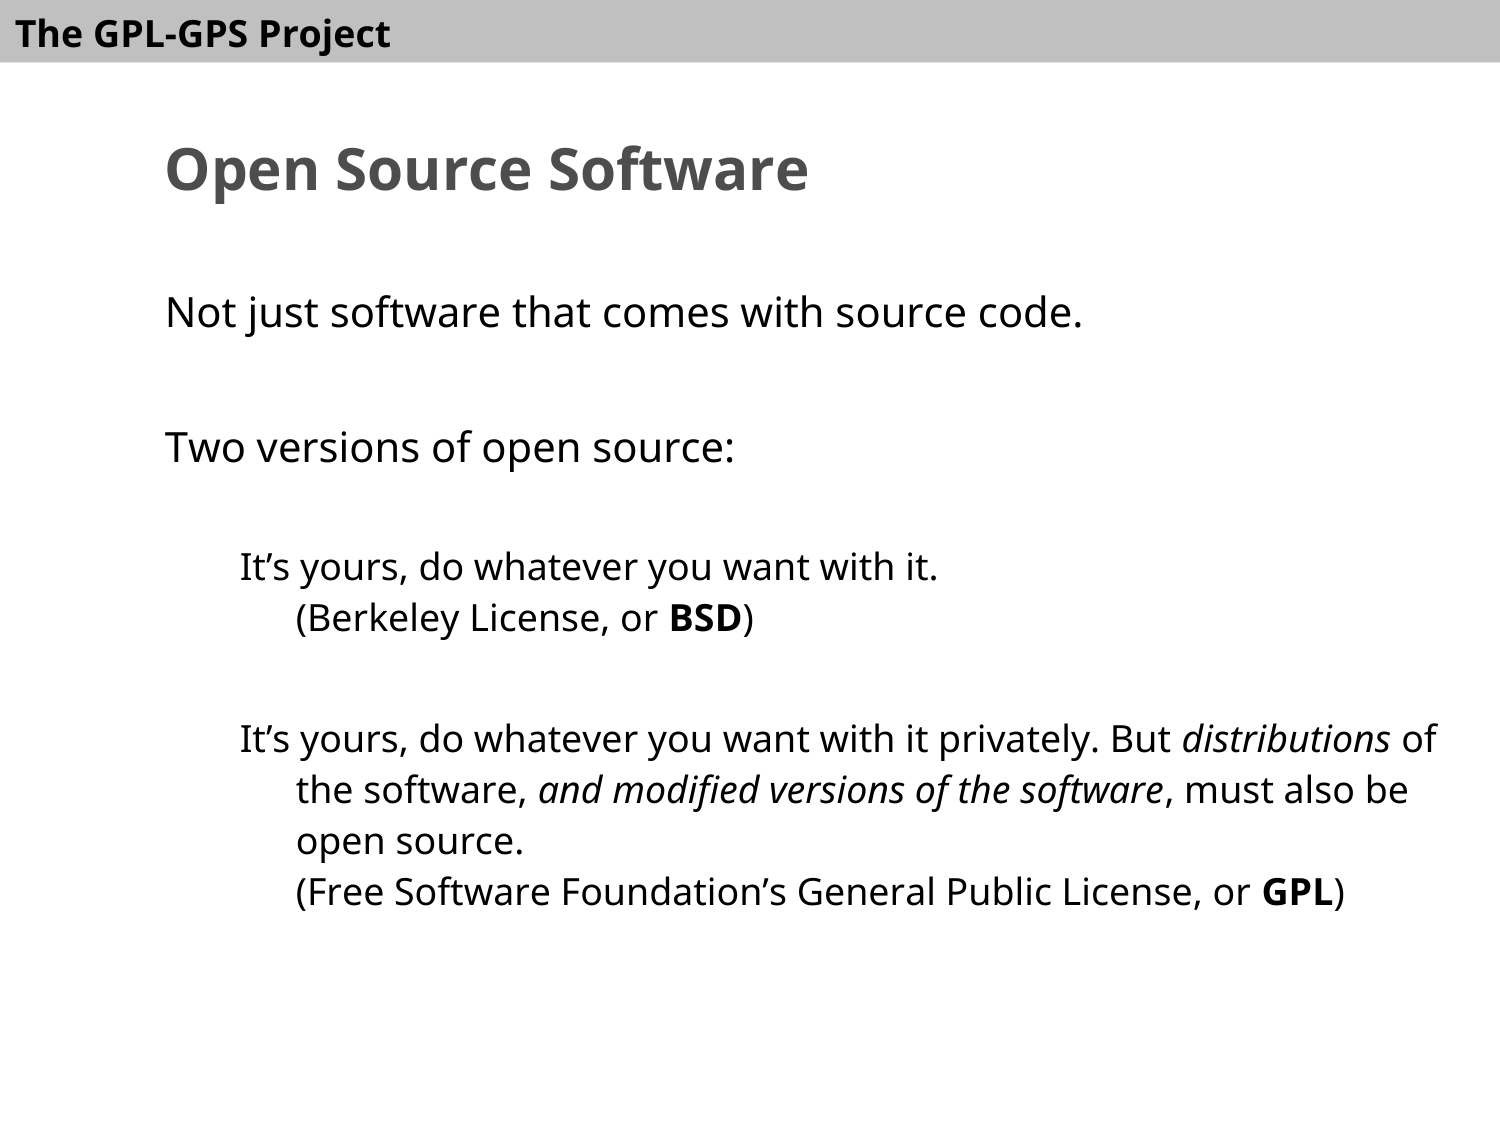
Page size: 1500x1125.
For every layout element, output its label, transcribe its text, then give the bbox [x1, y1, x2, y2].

list Not just software that comes with source code. Two versions of open source: It’s yours, do whatever you want with it. (Berkeley License, or BSD) It’s yours, do whatever you want with it privately. But distributions of the software, and modified versions of the software, must also be open source. (Free Software Foundation’s General Public License, or GPL) [149, 275, 1463, 1013]
title Open Source Software [149, 124, 1463, 213]
